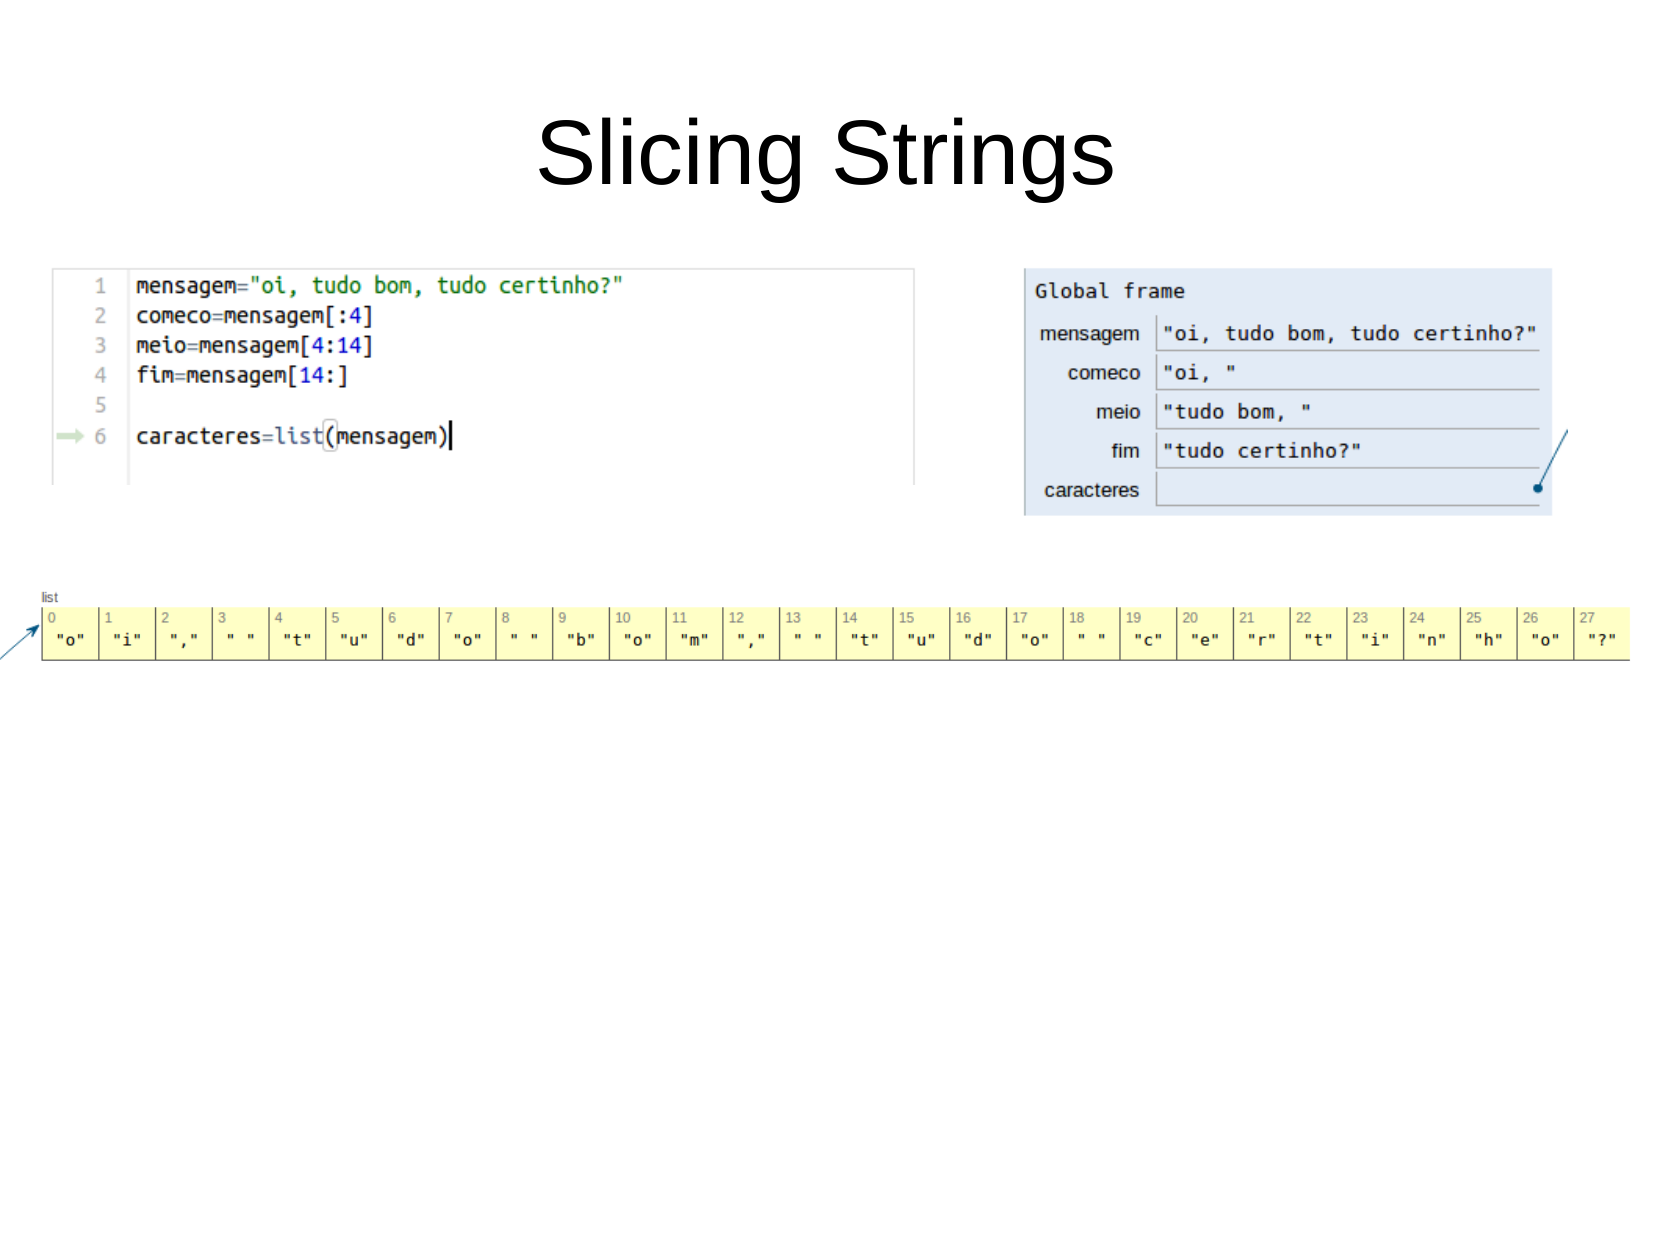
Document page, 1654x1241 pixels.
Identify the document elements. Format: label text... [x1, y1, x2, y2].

picture [1015, 256, 1568, 530]
picture [0, 578, 1654, 684]
title Slicing Strings [82, 49, 1571, 257]
picture [35, 259, 926, 485]
